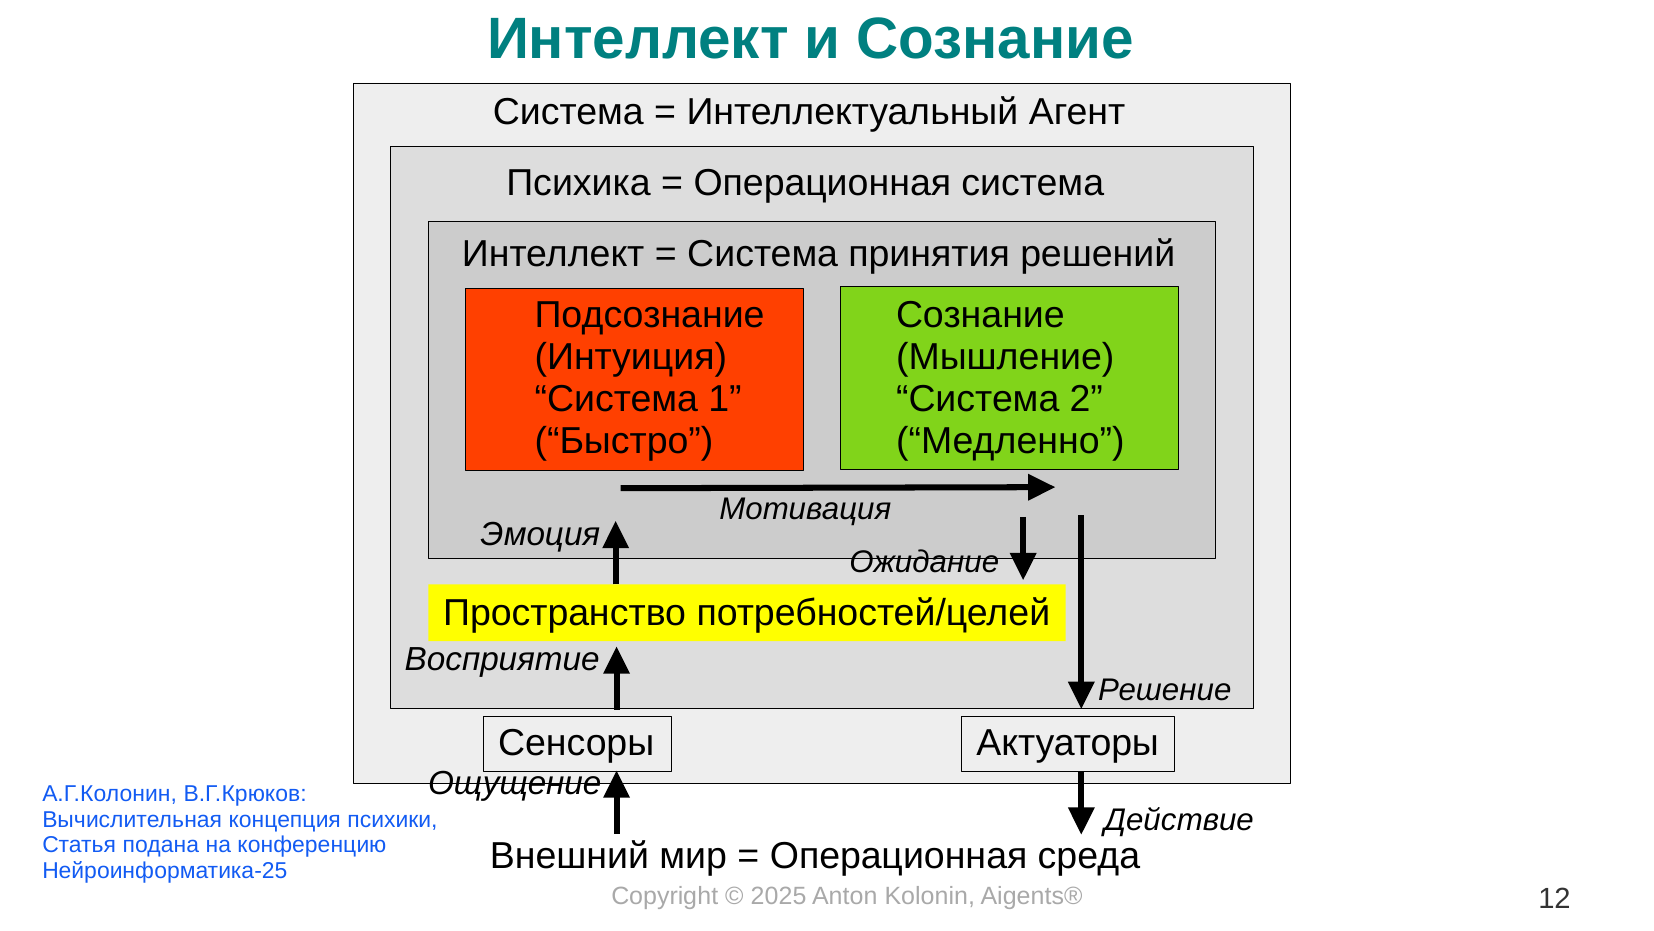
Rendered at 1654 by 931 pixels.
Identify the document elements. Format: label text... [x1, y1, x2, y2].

text_box Интеллект = Система принятия решений [432, 224, 1206, 282]
text_box Сознание (Мышление) “Система 2” (“Медленно”) [881, 286, 1140, 469]
text_box Восприятие [389, 633, 615, 686]
text_box Ожидание [834, 537, 1014, 587]
text_box Эмоция [465, 507, 616, 560]
text_box Подсознание (Интуиция) “Система 1” (“Быстро”) [519, 286, 780, 469]
text_box Пространство потребностей/целей [428, 584, 1066, 642]
text_box Внешний мир = Операционная среда [475, 826, 1156, 884]
text_box Сенсоры [483, 714, 670, 772]
text_box А.Г.Колонин, В.Г.Крюков: Вычислительная концепция психики, Статья подана на конференцию Нейроинформатика-25 [27, 773, 453, 891]
text_box Действие [1089, 794, 1269, 845]
text_box Психика = Операционная система [491, 153, 1120, 211]
text_box Мотивация [704, 484, 906, 534]
text_box Актуаторы [961, 714, 1175, 772]
text_box [353, 150, 1291, 784]
text_box Система = Интеллектуальный Агент [478, 82, 1141, 140]
text_box Ощущение [413, 757, 617, 810]
text_box Решение [1083, 664, 1247, 715]
text_box Интеллект и Сознание [0, 0, 1654, 150]
